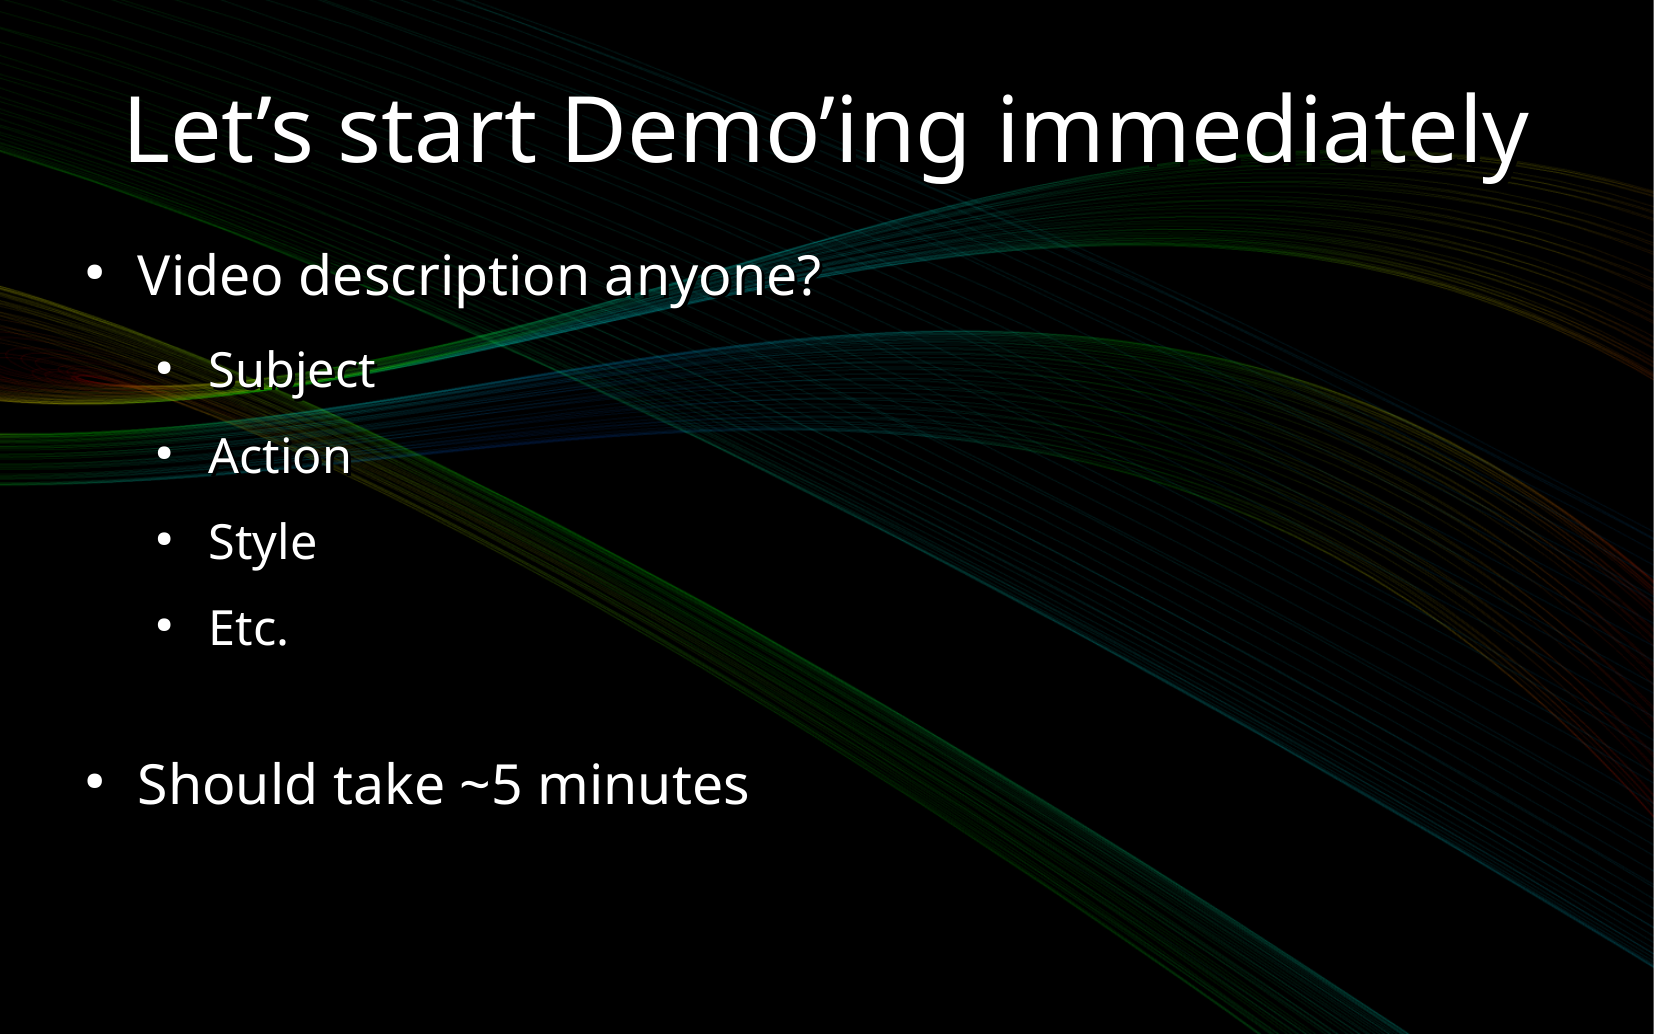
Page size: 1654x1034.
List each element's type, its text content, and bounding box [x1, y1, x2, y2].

list Video description anyone? Subject Action Style Etc. Should take ~5 minutes [67, 236, 1447, 969]
picture [0, 0, 1654, 1034]
title Let’s start Demo’ing immediately [82, 41, 1571, 214]
